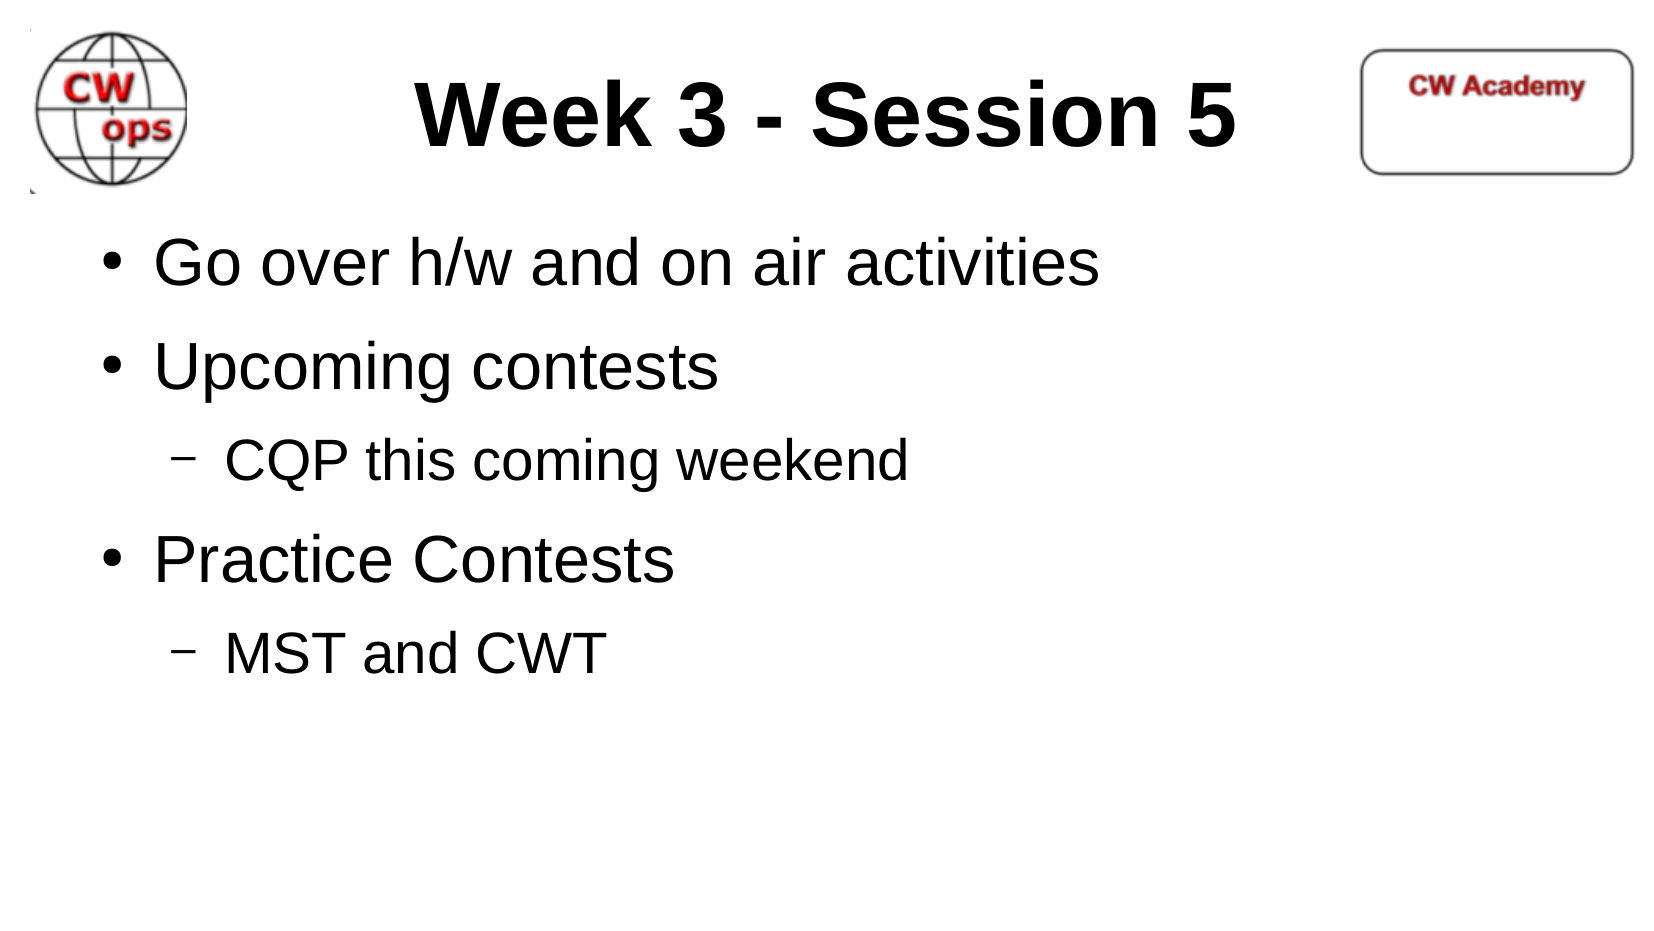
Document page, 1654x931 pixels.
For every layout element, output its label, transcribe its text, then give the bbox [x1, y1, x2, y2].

list Go over h/w and on air activities Upcoming contests CQP this coming weekend Practice Contests MST and CWT [82, 225, 1571, 915]
picture [30, 29, 187, 194]
picture [1571, 37, 1640, 186]
title Week 3 - Session 5 [82, 37, 1571, 193]
